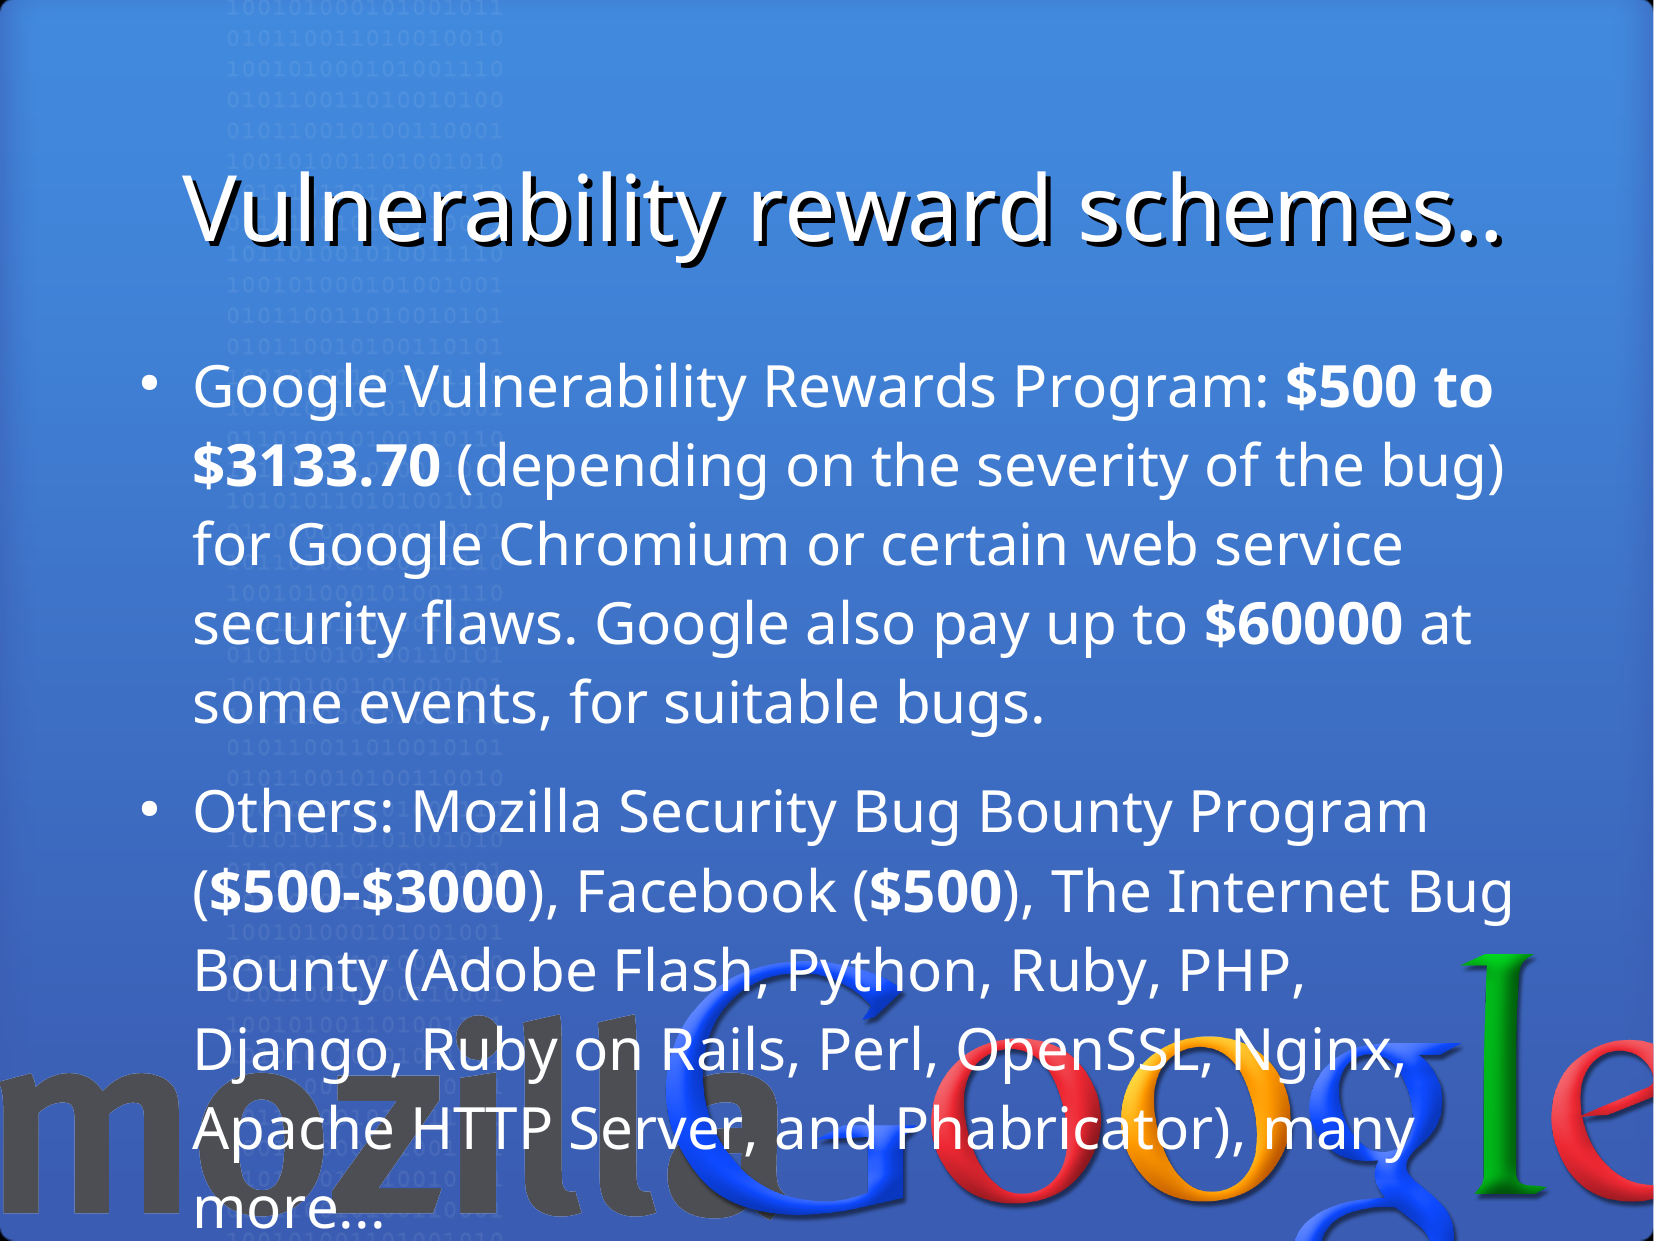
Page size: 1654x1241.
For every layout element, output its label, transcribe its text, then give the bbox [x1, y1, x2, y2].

list Google Vulnerability Rewards Program: $500 to $3133.70 (depending on the severity of the bug) for Google Chromium or certain web service security flaws. Google also pay up to $60000 at some events, for suitable bugs. Others: Mozilla Security Bug Bounty Program ($500-$3000), Facebook ($500), The Internet Bug Bounty (Adobe Flash, Python, Ruby, PHP, Django, Ruby on Rails, Perl, OpenSSL, Nginx, Apache HTTP Server, and Phabricator), many more... [121, 344, 1534, 1127]
title Vulnerability reward schemes.. [121, 102, 1534, 310]
picture [0, 0, 1654, 1241]
